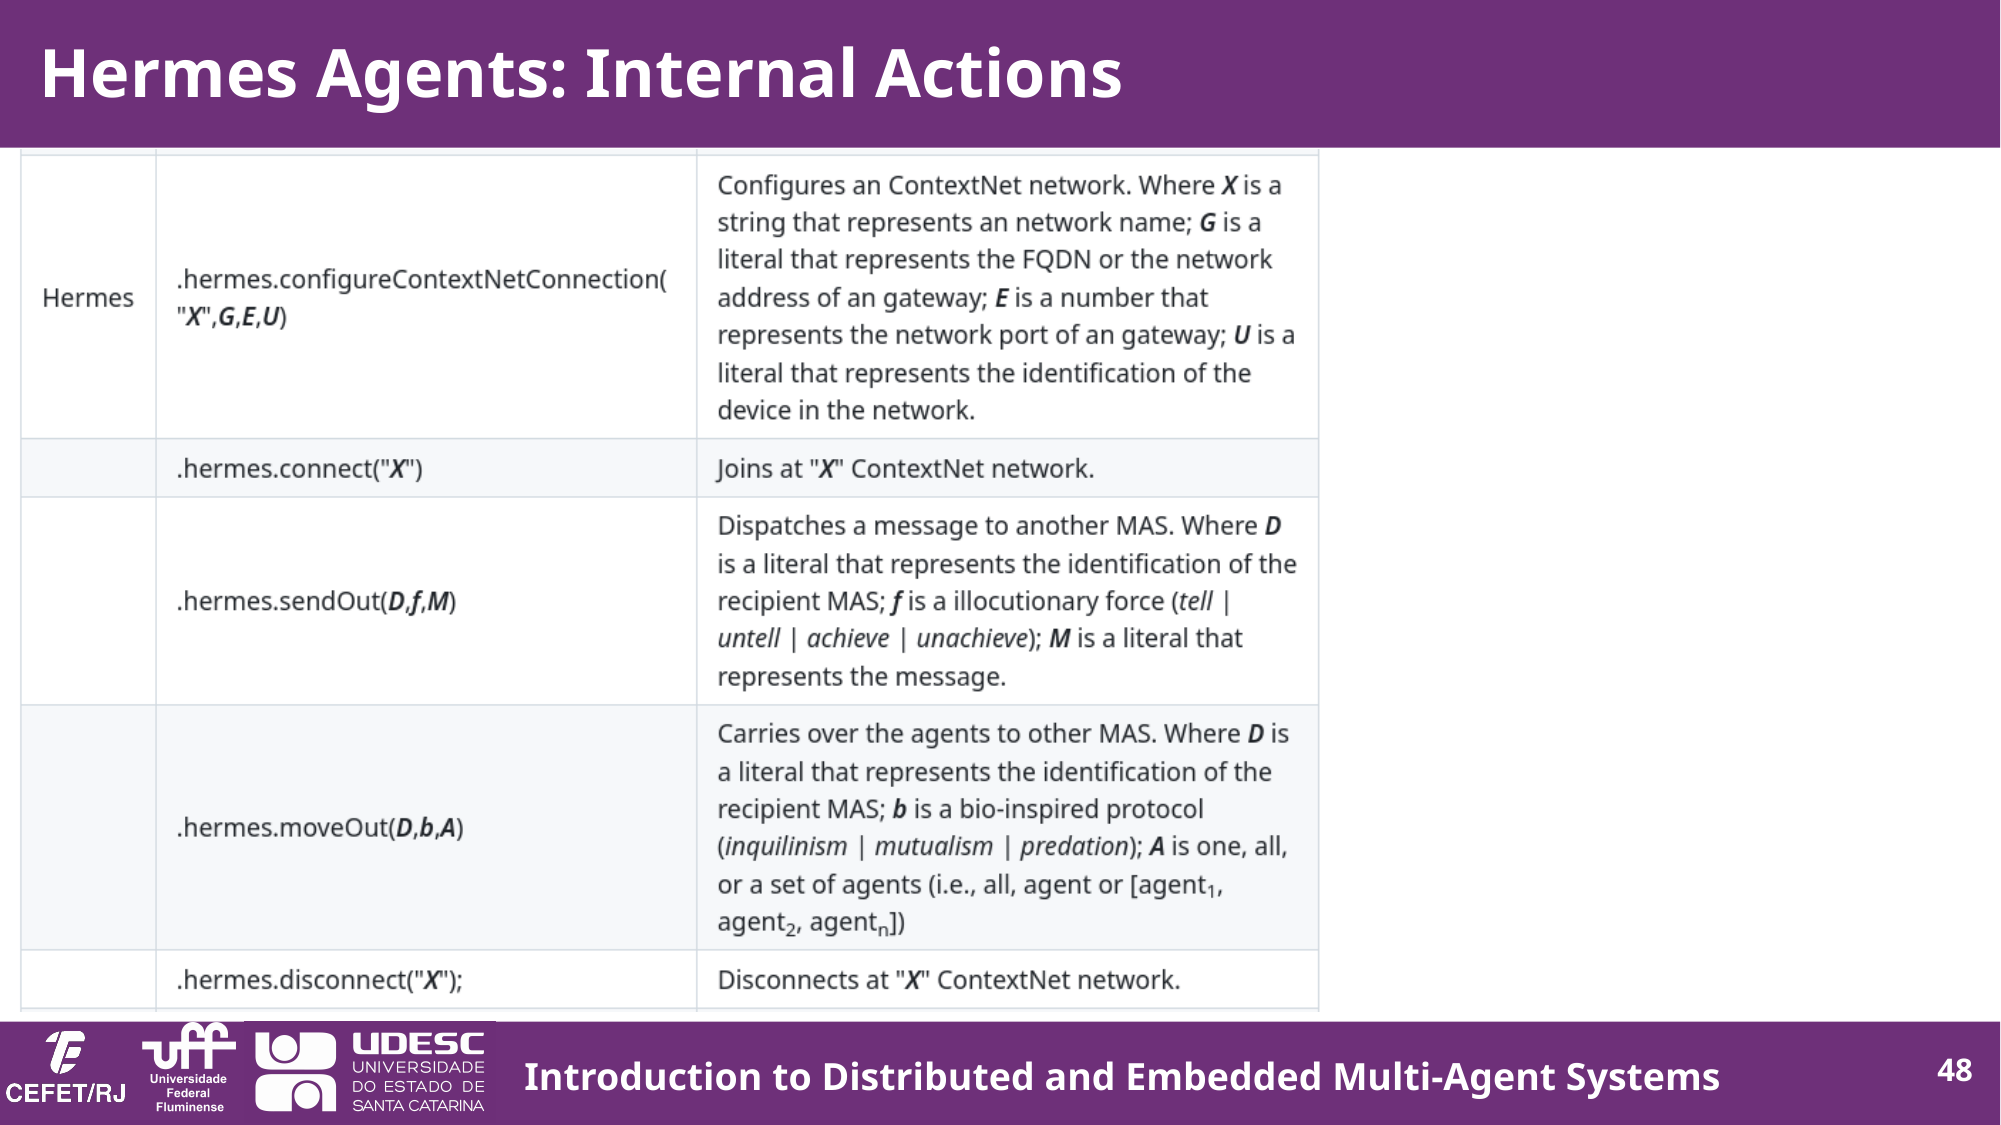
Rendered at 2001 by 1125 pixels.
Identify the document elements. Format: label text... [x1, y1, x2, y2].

text_box Hermes Agents: Internal Actions [25, 23, 1999, 119]
picture [244, 1021, 496, 1123]
picture [141, 1021, 237, 1117]
picture [6, 149, 1331, 1125]
